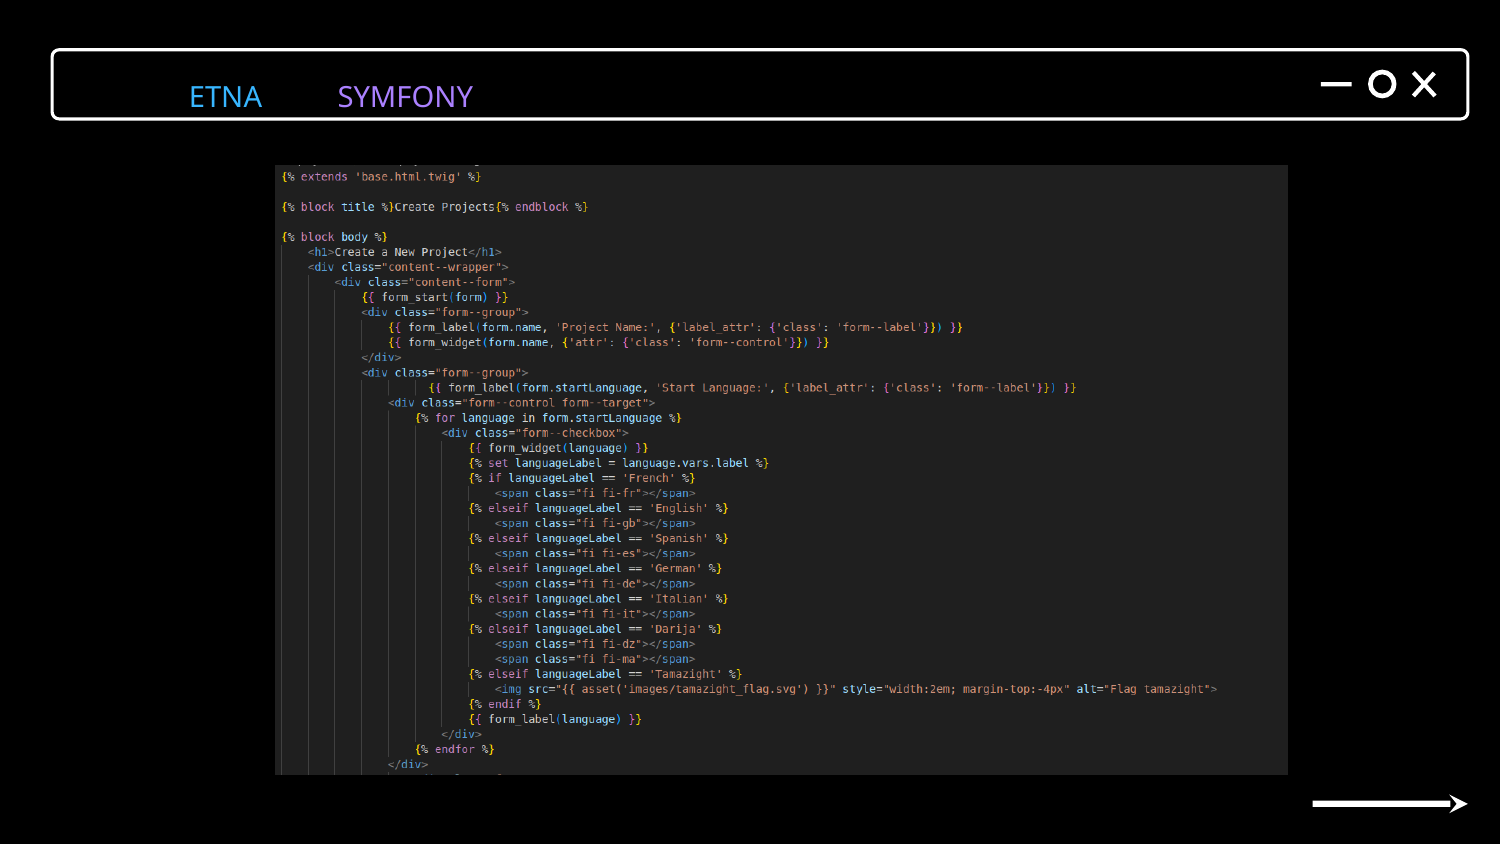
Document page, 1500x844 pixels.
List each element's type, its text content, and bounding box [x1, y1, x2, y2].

text_box [52, 49, 1468, 119]
text_box ETNA SYMFONY [86, 64, 577, 114]
picture [275, 165, 1288, 775]
